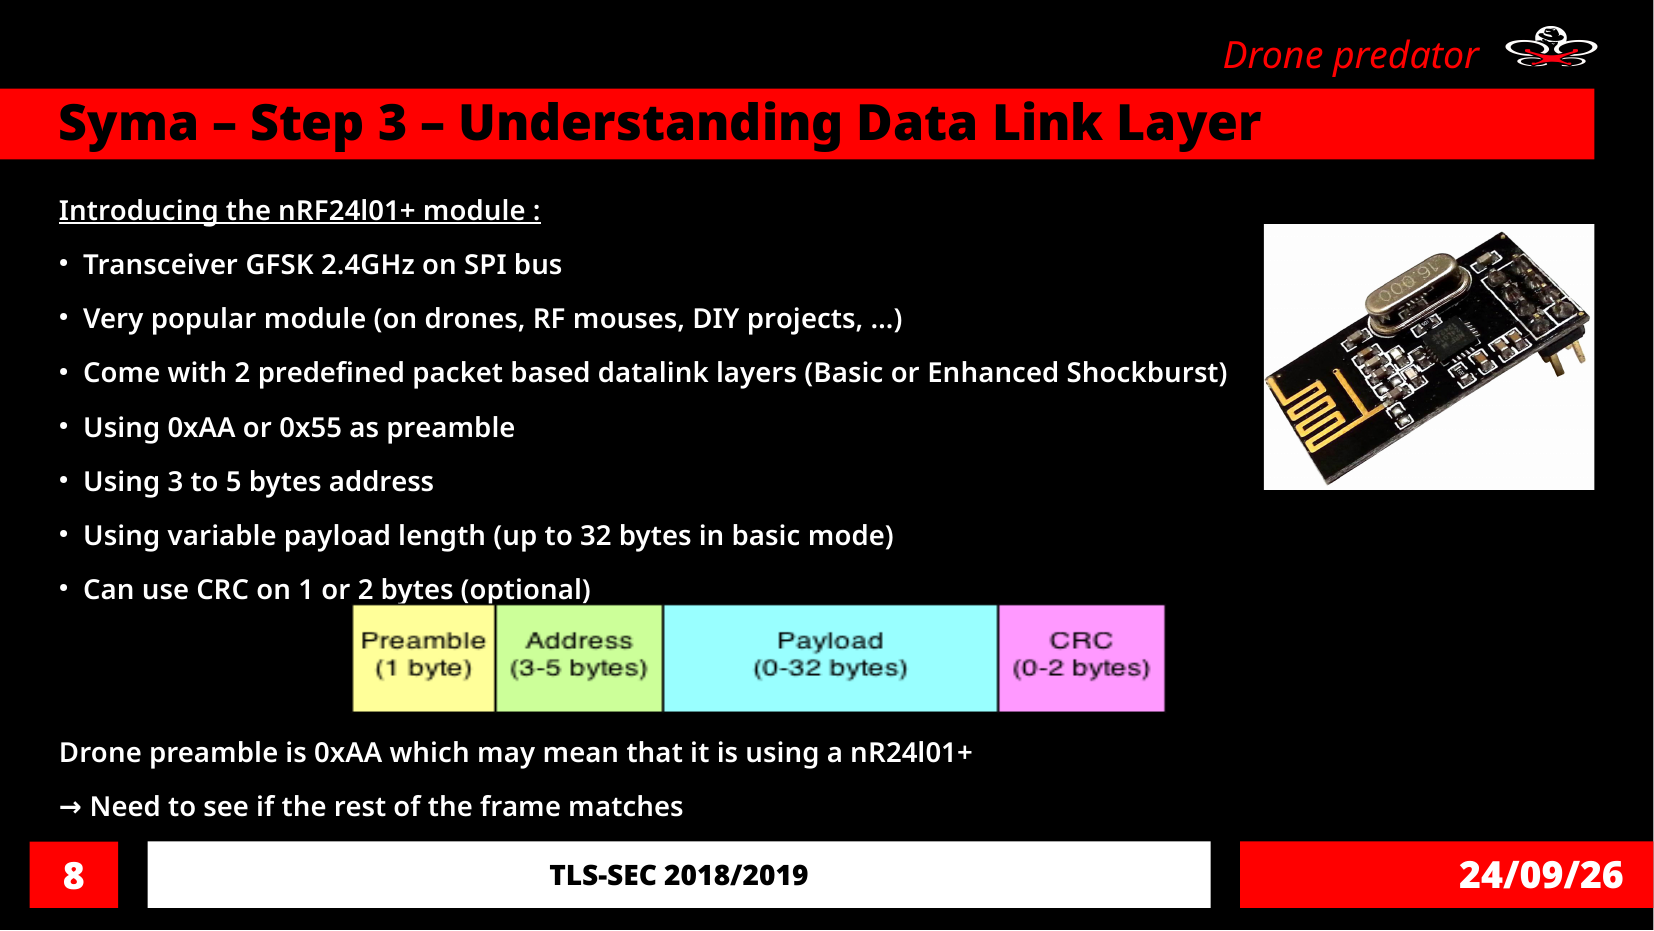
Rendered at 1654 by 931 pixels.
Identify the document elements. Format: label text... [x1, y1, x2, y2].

picture [349, 602, 1170, 721]
picture [1583, 224, 1595, 490]
title Syma – Step 3 – Understanding Data Link Layer [59, 44, 1595, 156]
picture [1488, 15, 1617, 80]
list Introducing the nRF24l01+ module : Transceiver GFSK 2.4GHz on SPI bus Very popular module (on drones, RF mouses, DIY projects, …) Come with 2 predefined packet based datalink layers (Basic or Enhanced Shockburst) Using 0xAA or 0x55 as preamble Using 3 to 5 bytes address Using variable payload length (up to 32 bytes in basic mode) Can use CRC on 1 or 2 bytes (optional) Drone preamble is 0xAA which may mean that it is using a nR24l01+ → Need to see if the rest of the frame matches [59, 190, 1583, 827]
